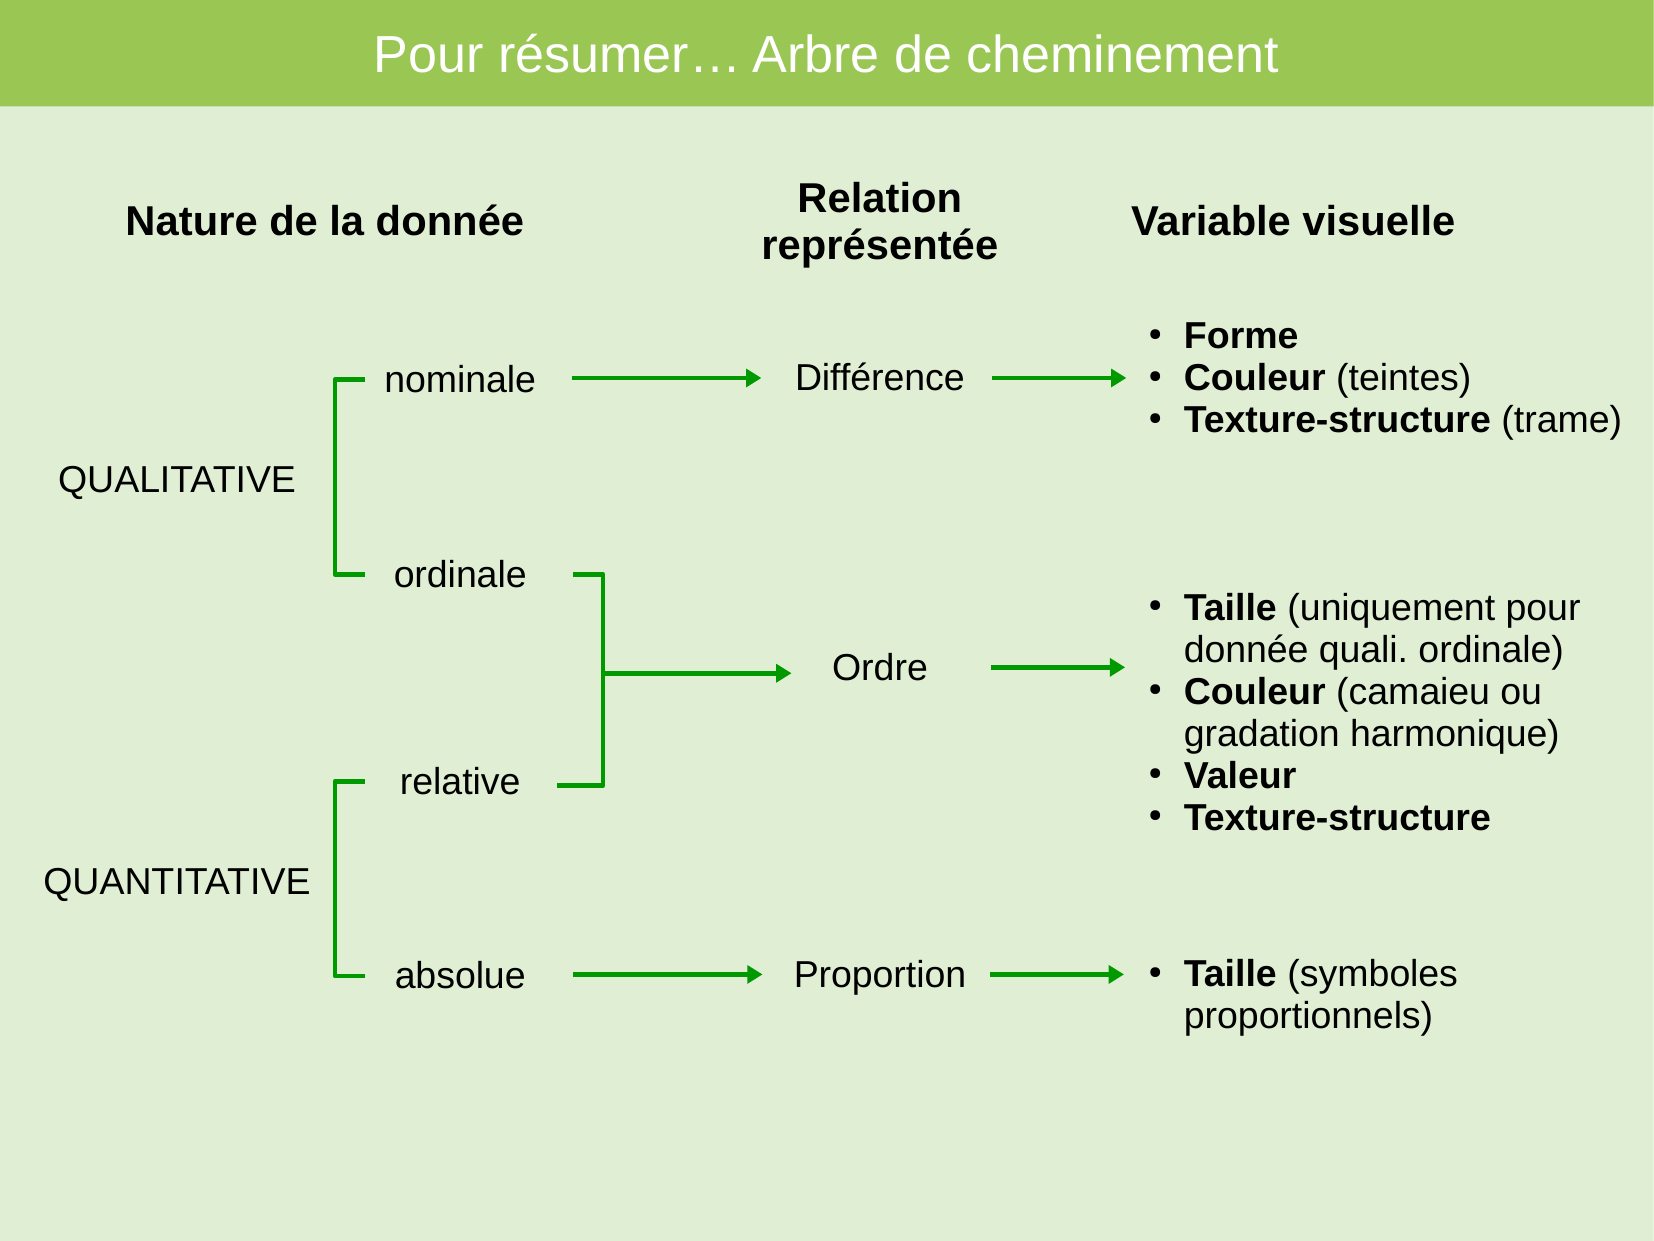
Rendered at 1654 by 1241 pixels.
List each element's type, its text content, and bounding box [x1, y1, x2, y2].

text_box Nature de la donnée [47, 167, 603, 276]
text_box ordinale [346, 546, 574, 603]
title Pour résumer… Arbre de cheminement [82, 19, 1571, 89]
text_box Proportion [673, 945, 1087, 1003]
text_box Relation représentée [685, 167, 1075, 276]
text_box QUANTITATIVE [23, 810, 331, 952]
text_box relative [346, 752, 574, 810]
text_box Différence [673, 349, 1087, 406]
text_box QUALITATIVE [35, 409, 319, 550]
text_box Taille (uniquement pour donnée quali. ordinale) Couleur (camaieu ou gradation harmonique) Valeur Texture-structure [1133, 578, 1619, 888]
text_box Variable visuelle [1098, 190, 1489, 252]
text_box Forme Couleur (teintes) Texture-structure (trame) [1133, 307, 1642, 490]
text_box Ordre [673, 638, 1087, 696]
text_box absolue [346, 947, 574, 1005]
text_box nominale [346, 351, 574, 408]
text_box Taille (symboles proportionnels) [1133, 944, 1595, 1044]
